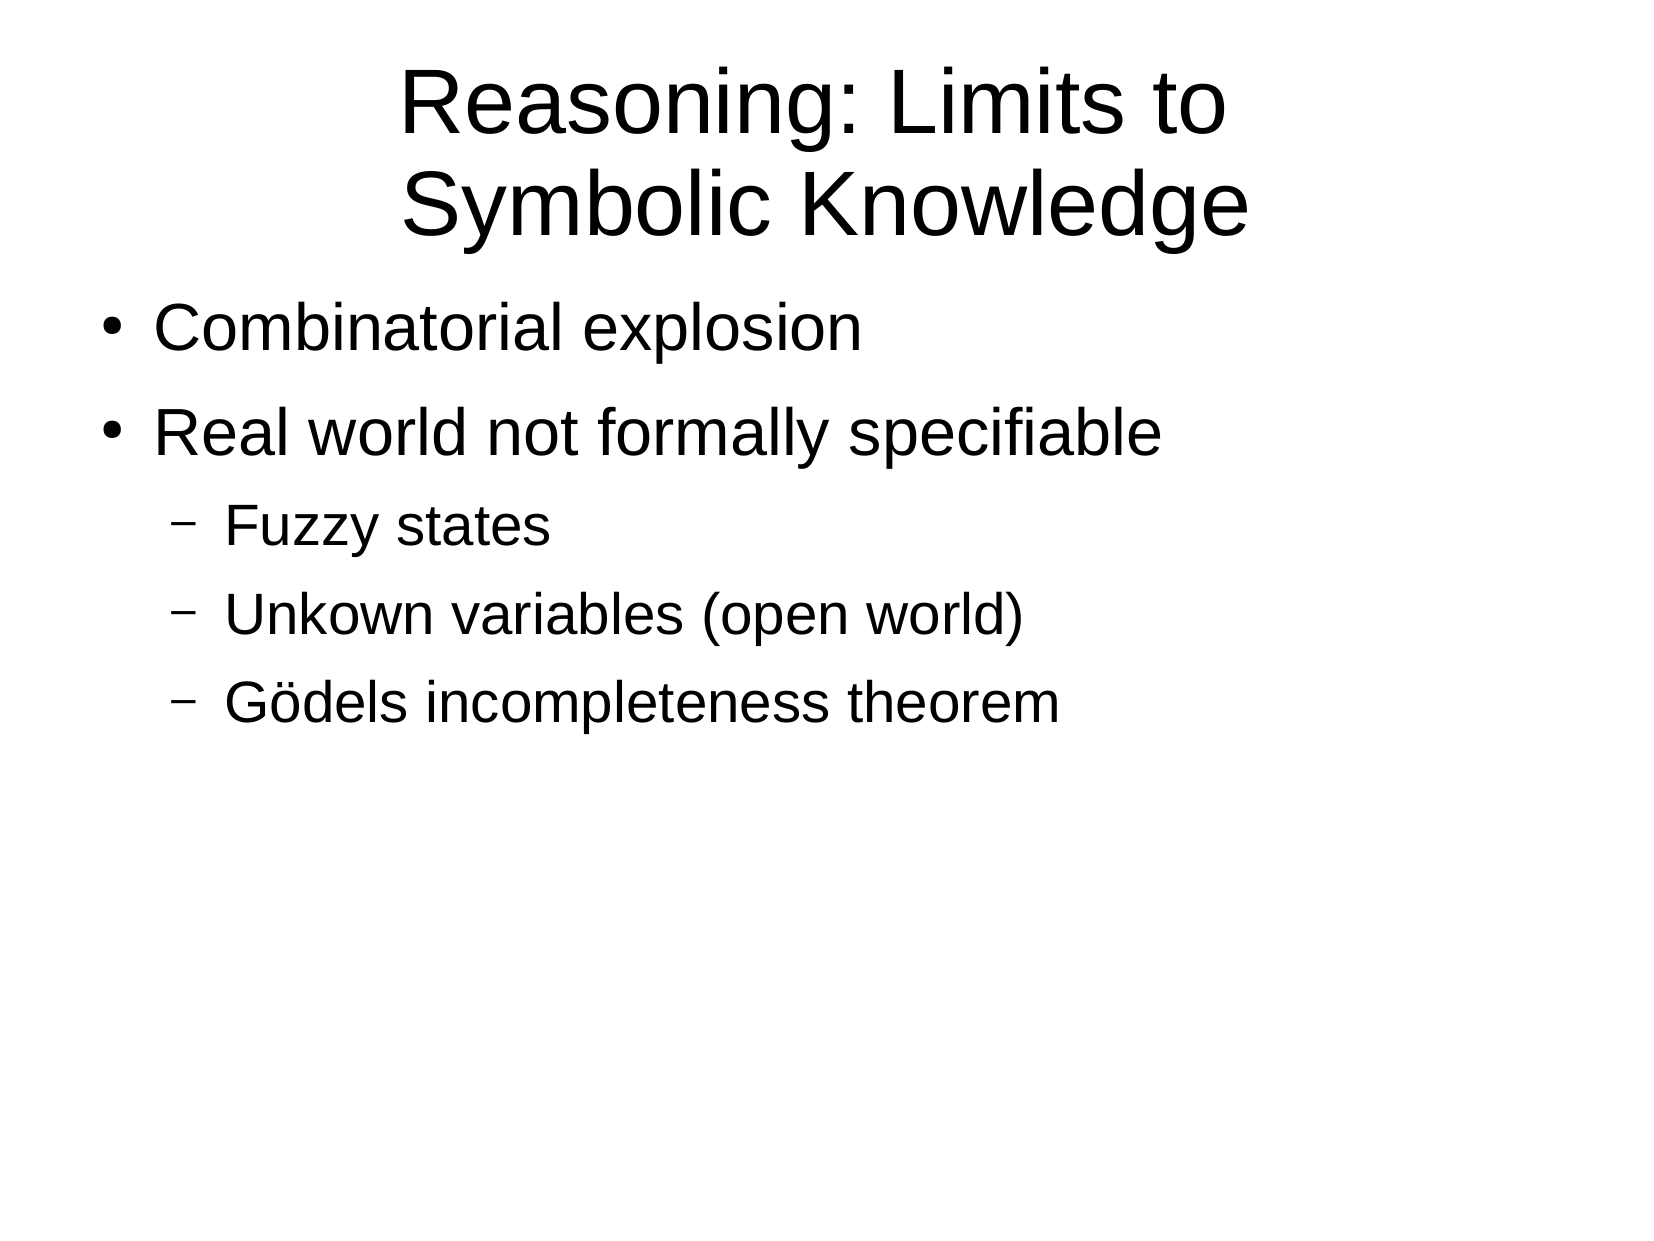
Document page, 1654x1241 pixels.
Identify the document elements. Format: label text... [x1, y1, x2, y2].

list Combinatorial explosion Real world not formally specifiable Fuzzy states Unkown variables (open world) Gödels incompleteness theorem [82, 290, 1571, 1010]
title Reasoning: Limits to Symbolic Knowledge [82, 49, 1571, 257]
